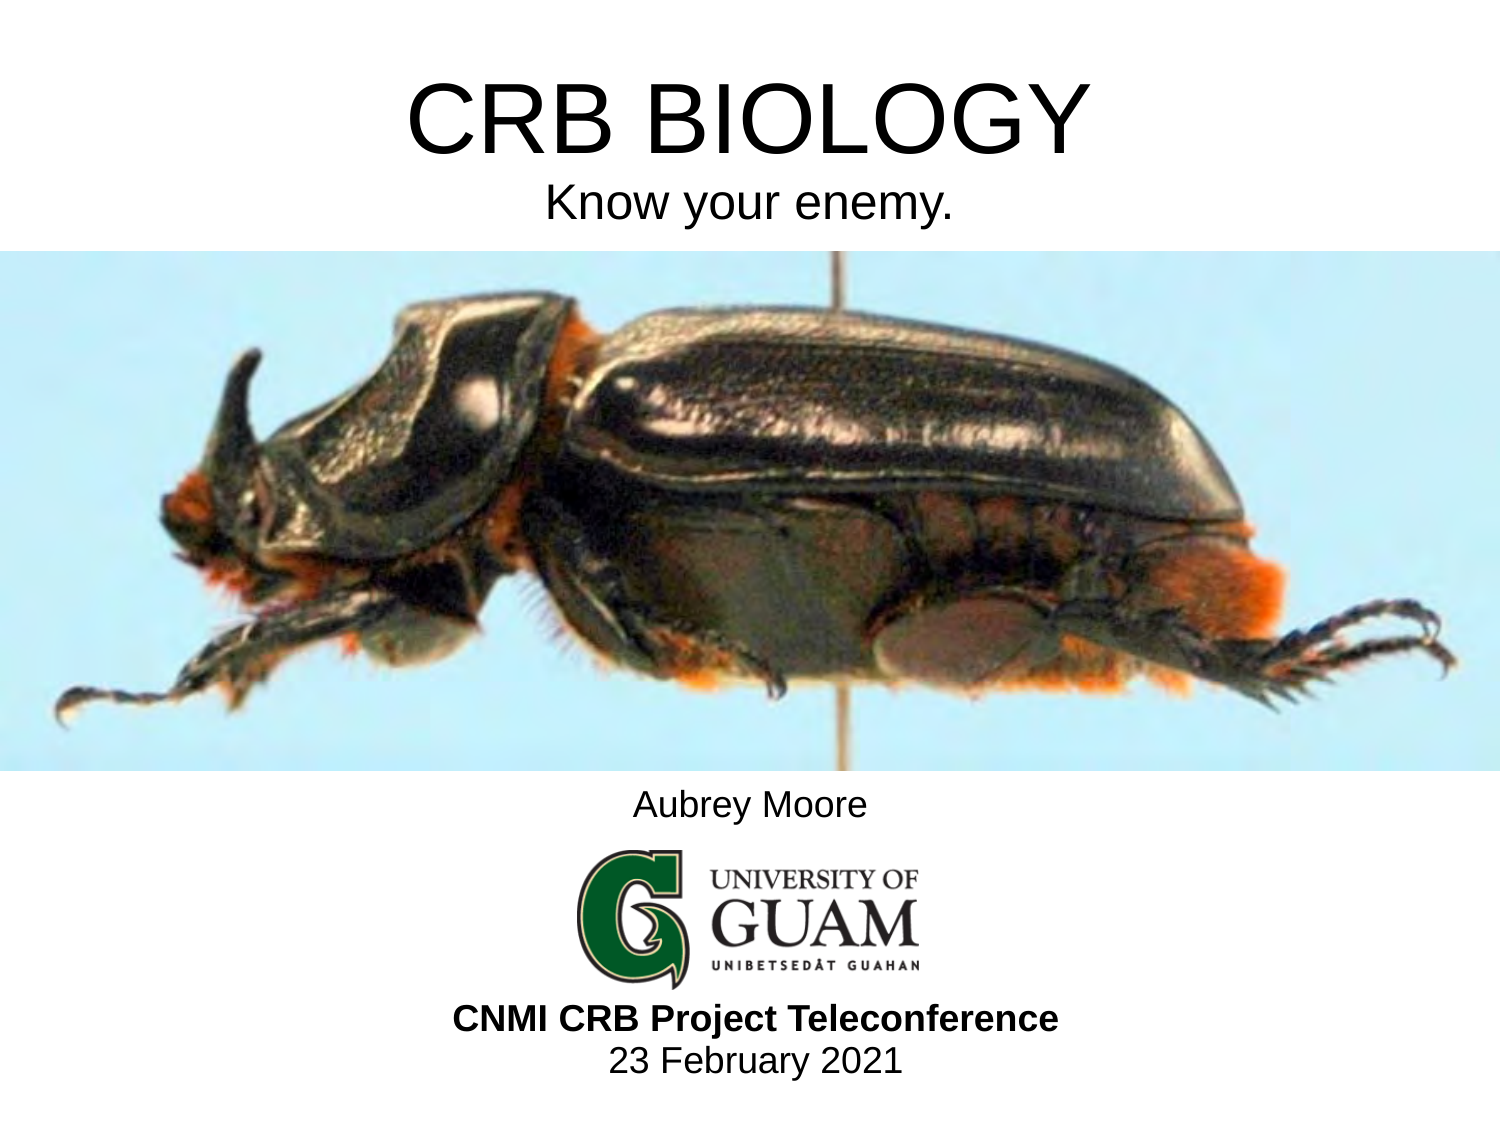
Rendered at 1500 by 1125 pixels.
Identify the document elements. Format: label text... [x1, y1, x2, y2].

text_box CNMI CRB Project Teleconference 23 February 2021 [411, 989, 1102, 1089]
text_box CRB BIOLOGY Know your enemy. [0, 0, 1500, 252]
picture [577, 850, 919, 989]
picture [0, 252, 1500, 771]
text_box Aubrey Moore [510, 780, 991, 845]
